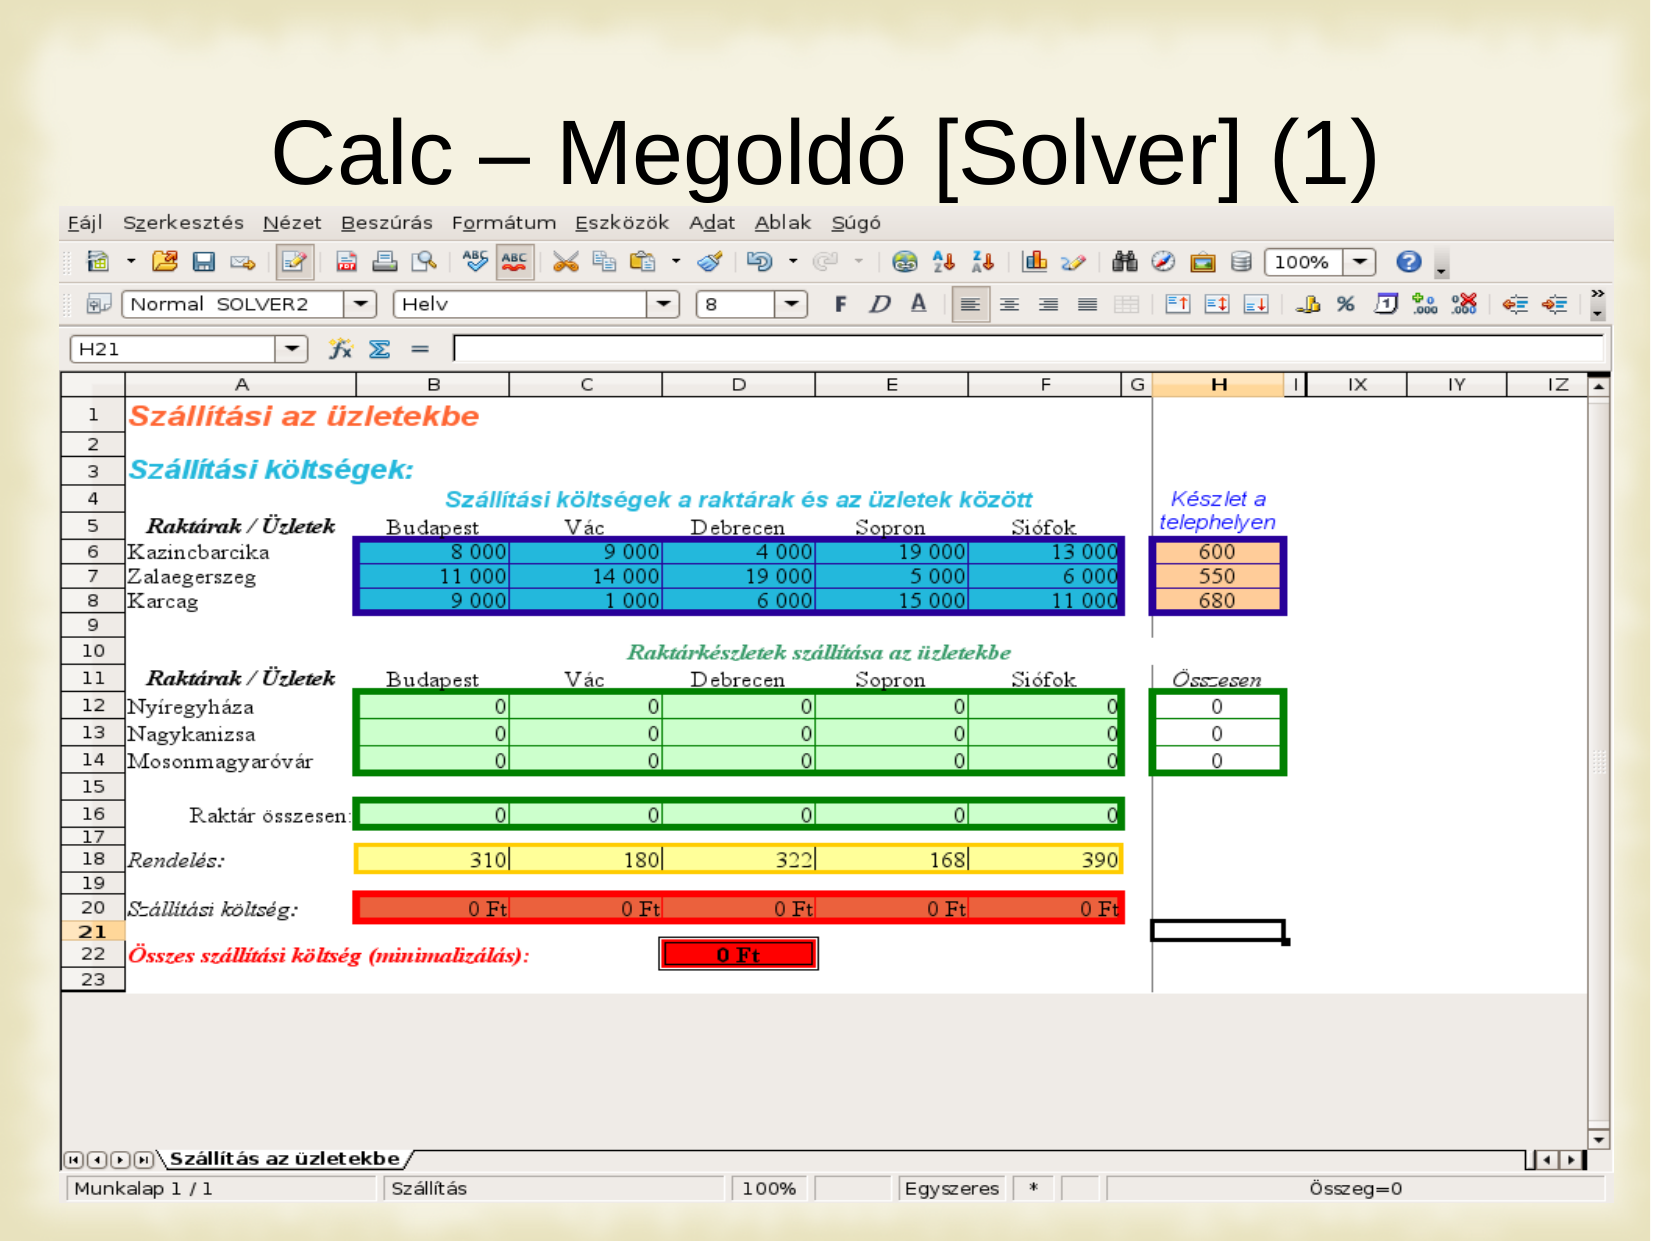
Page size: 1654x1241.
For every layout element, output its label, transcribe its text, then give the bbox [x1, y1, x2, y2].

title Calc – Megoldó [Solver] (1) [82, 56, 1571, 206]
picture [0, 0, 1651, 1241]
